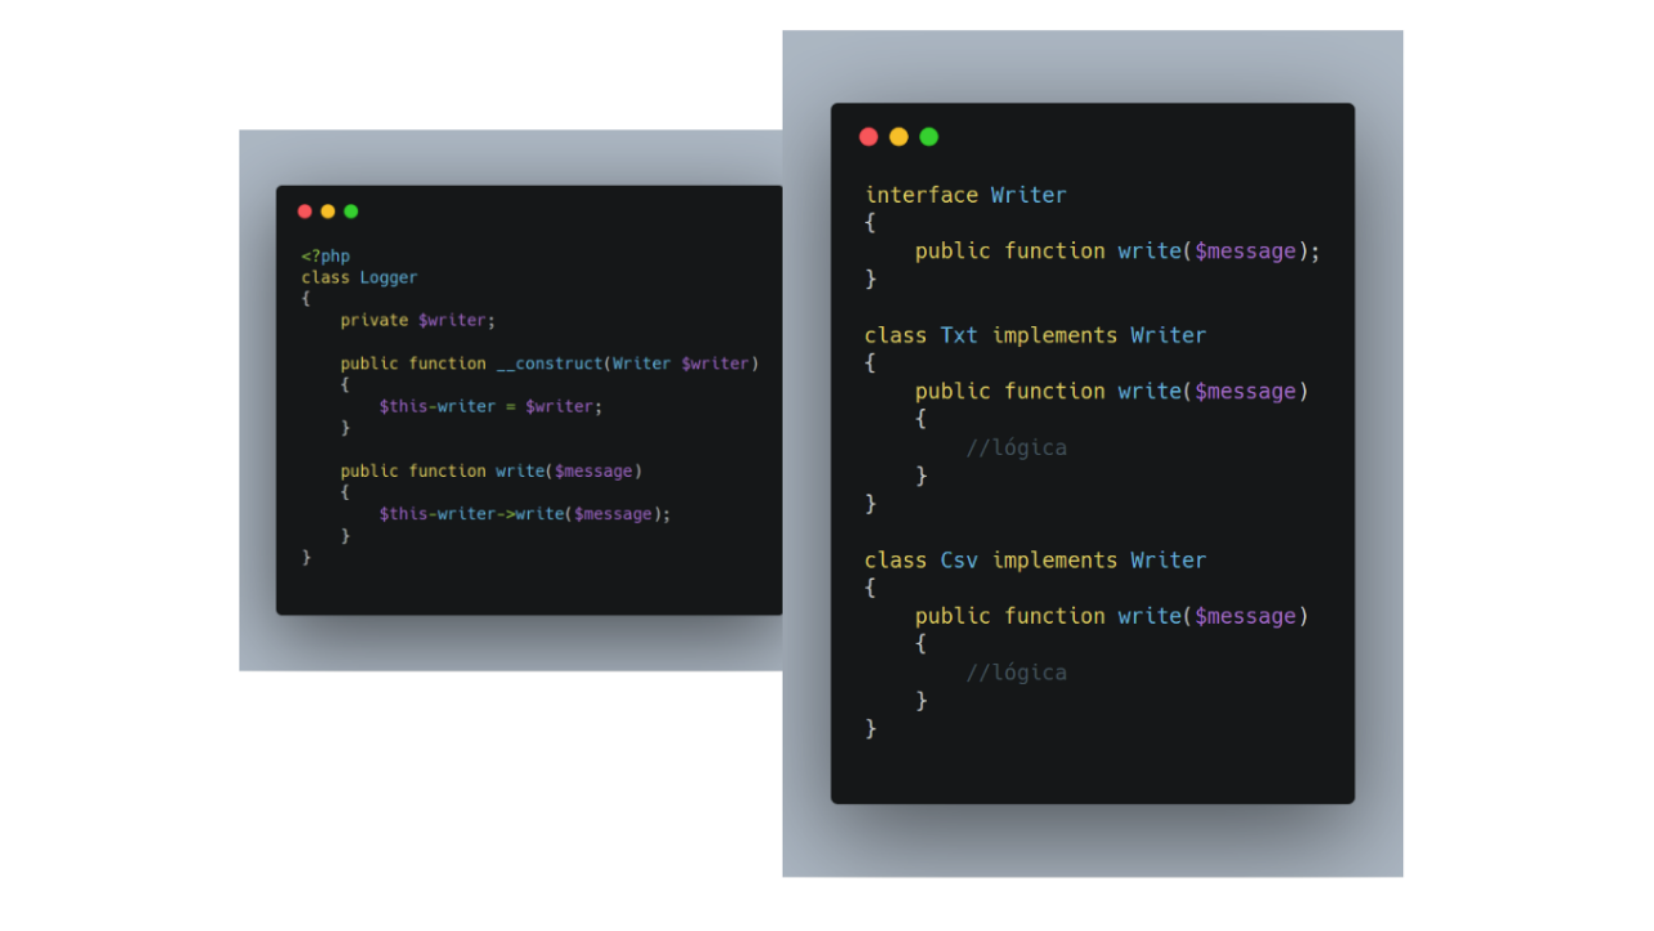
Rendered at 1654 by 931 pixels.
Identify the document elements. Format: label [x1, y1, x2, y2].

picture [228, 0, 1429, 930]
